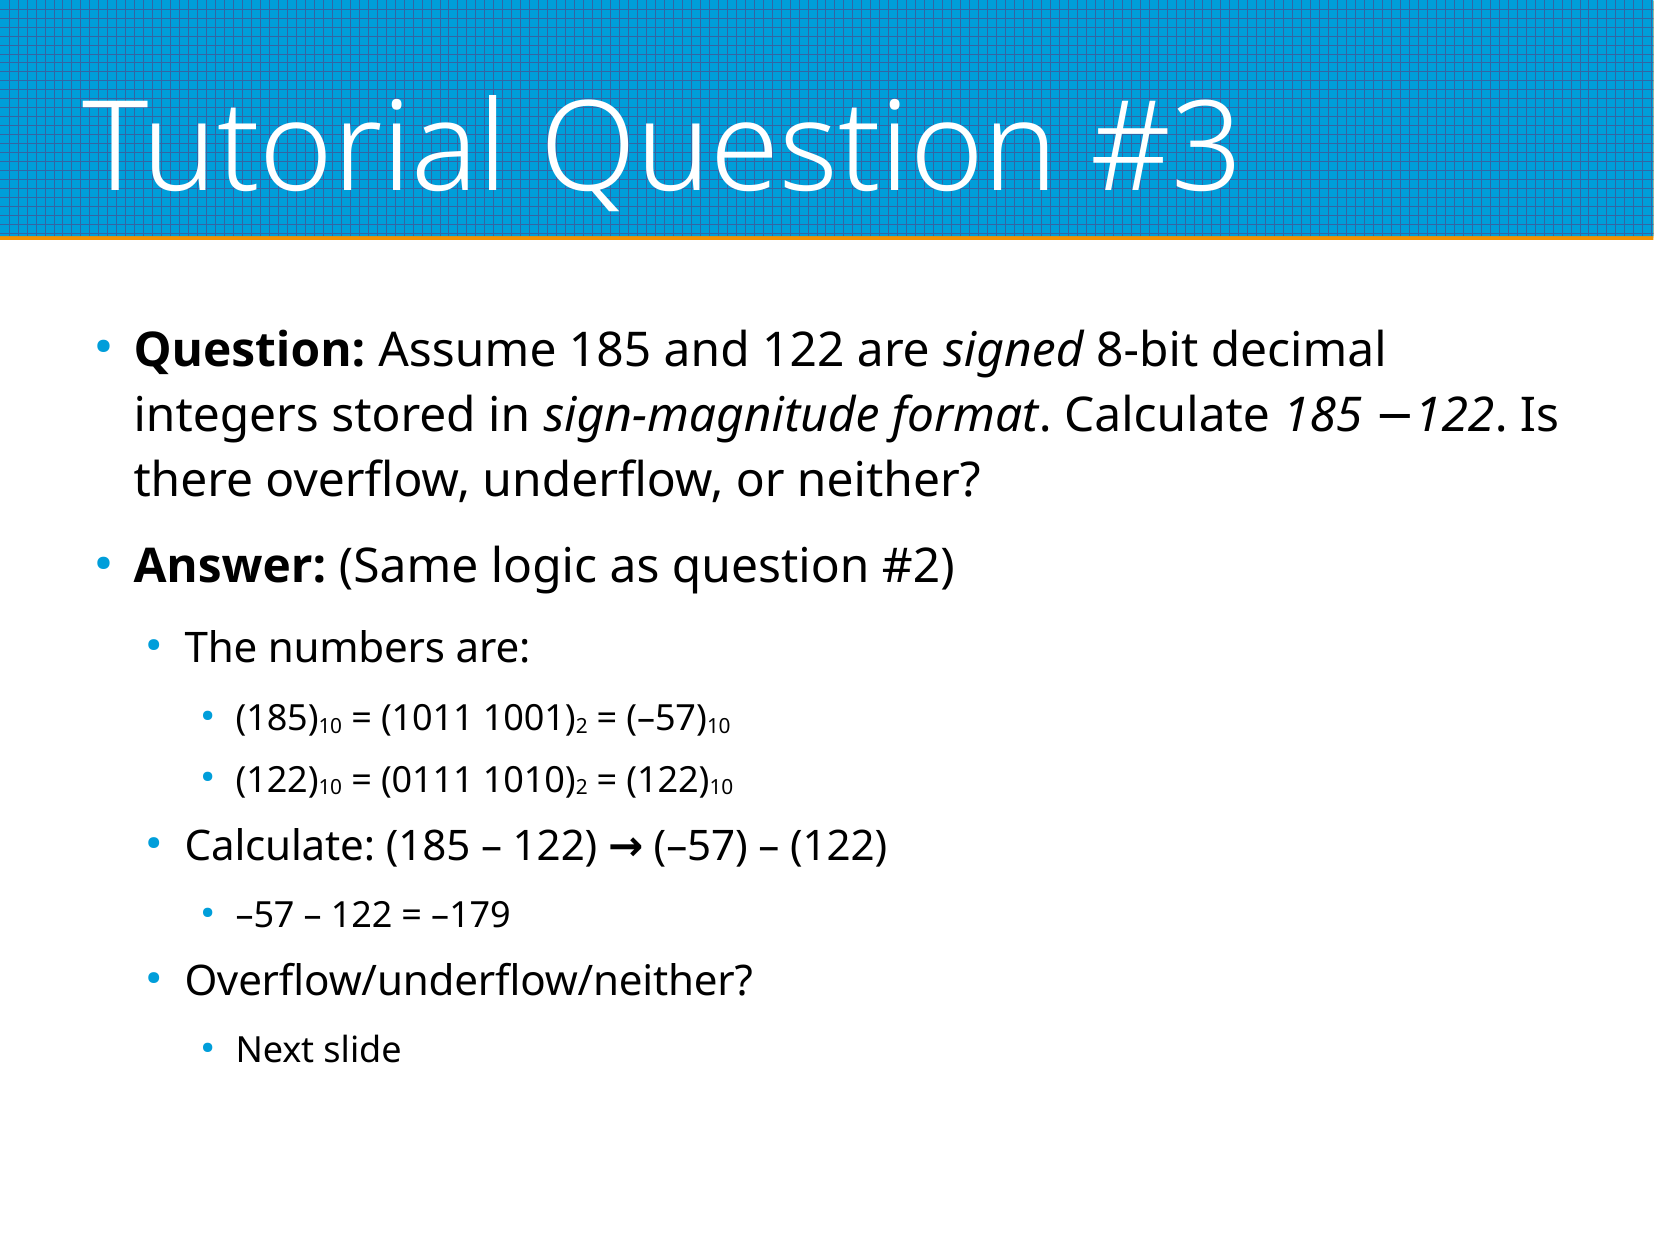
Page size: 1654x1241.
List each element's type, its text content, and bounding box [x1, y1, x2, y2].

list Question: Assume 185 and 122 are signed 8-bit decimal integers stored in sign-magnitude format. Calculate 185 −122. Is there overflow, underflow, or neither? Answer: (Same logic as question #2) The numbers are: (185)10 = (1011 1001)2 = (–57)10 (122)10 = (0111 1010)2 = (122)10 Calculate: (185 – 122) → (–57) – (122) –57 – 122 = –179 Overflow/underflow/neither? Next slide [82, 314, 1563, 1081]
title Tutorial Question #3 [82, 19, 1571, 227]
